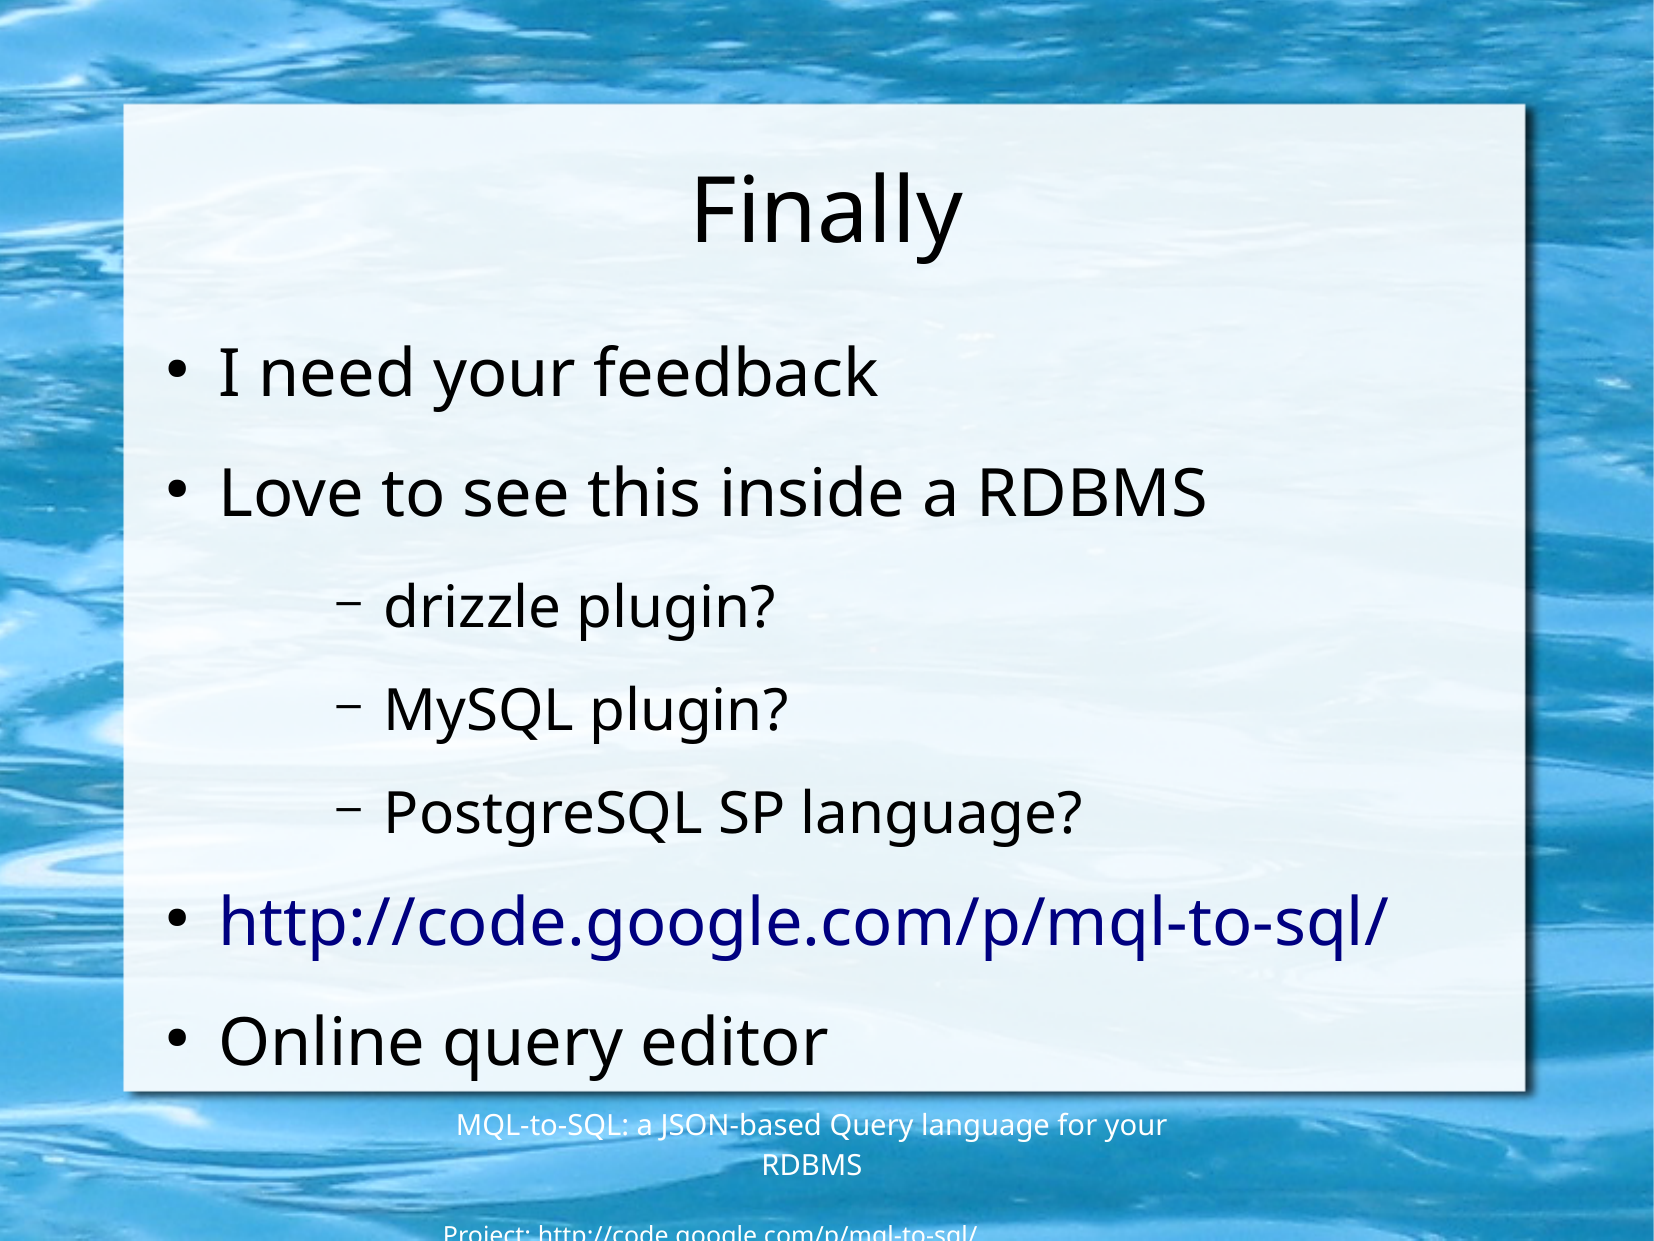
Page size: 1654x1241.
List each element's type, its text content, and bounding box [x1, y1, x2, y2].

picture [861, 1232, 867, 1241]
picture [694, 1232, 701, 1241]
picture [679, 1232, 686, 1241]
picture [575, 1232, 583, 1241]
picture [628, 1232, 635, 1241]
picture [914, 1232, 921, 1241]
picture [804, 1232, 810, 1241]
list I need your feedback Love to see this inside a RDBMS drizzle plugin? MySQL plugin? PostgreSQL SP language? http://code.google.com/p/mql-to-sql/ Online query editor [147, 324, 1506, 999]
picture [725, 1232, 732, 1241]
picture [780, 1232, 787, 1241]
title Finally [147, 118, 1506, 296]
picture [852, 1232, 859, 1241]
picture [541, 1232, 548, 1241]
picture [0, 0, 1654, 1241]
picture [471, 1232, 478, 1241]
picture [447, 1228, 454, 1235]
picture [950, 1232, 957, 1241]
picture [876, 1232, 883, 1241]
picture [827, 1232, 835, 1241]
picture [795, 1232, 802, 1241]
picture [643, 1232, 650, 1241]
picture [710, 1232, 717, 1241]
